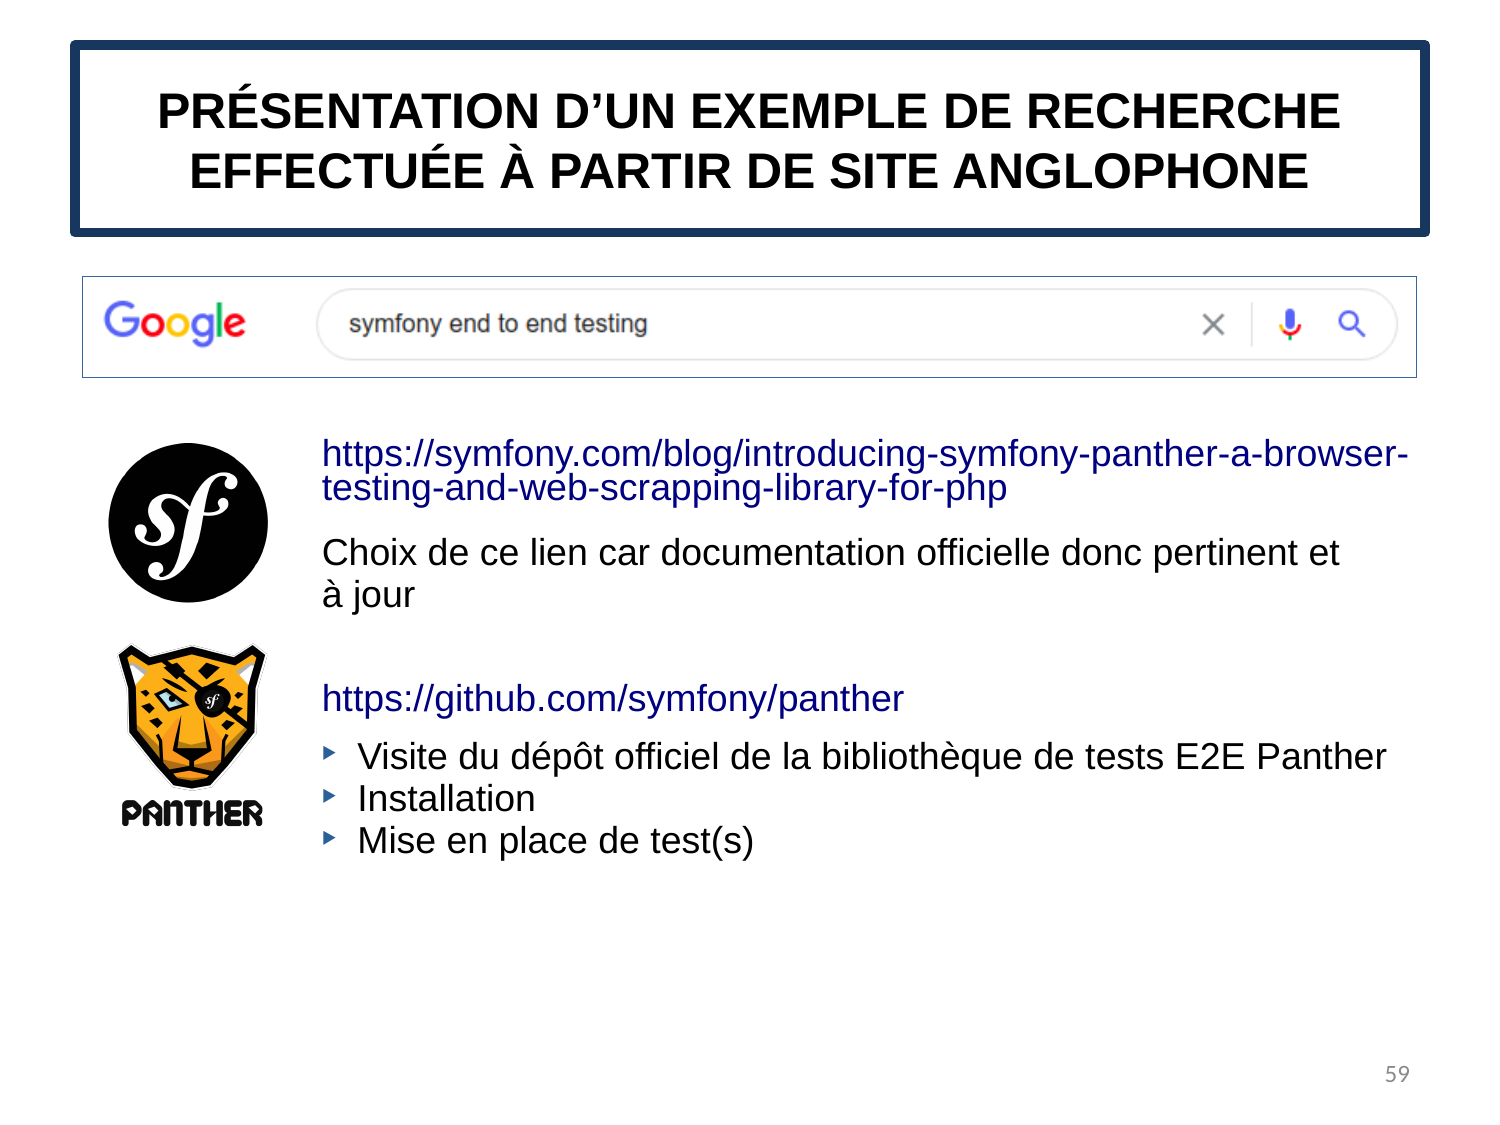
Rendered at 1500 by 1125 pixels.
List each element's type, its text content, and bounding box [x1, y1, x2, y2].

title PRÉSENTATION D’UN EXEMPLE DE RECHERCHE EFFECTUÉE À PARTIR DE SITE ANGLOPHONE [75, 45, 1425, 233]
picture [82, 276, 1417, 378]
picture [100, 643, 284, 827]
text_box Visite du dépôt officiel de la bibliothèque de tests E2E Panther Installation Mise en place de test(s) [307, 727, 1489, 869]
text_box https://github.com/symfony/panther [307, 669, 1111, 727]
picture [94, 443, 286, 603]
text_box Choix de ce lien car documentation officielle donc pertinent et à jour [307, 524, 1371, 623]
text_box https://symfony.com/blog/introducing-symfony-panther-a-browser-testing-and-web-scrapping-library-for-php [307, 425, 1430, 525]
